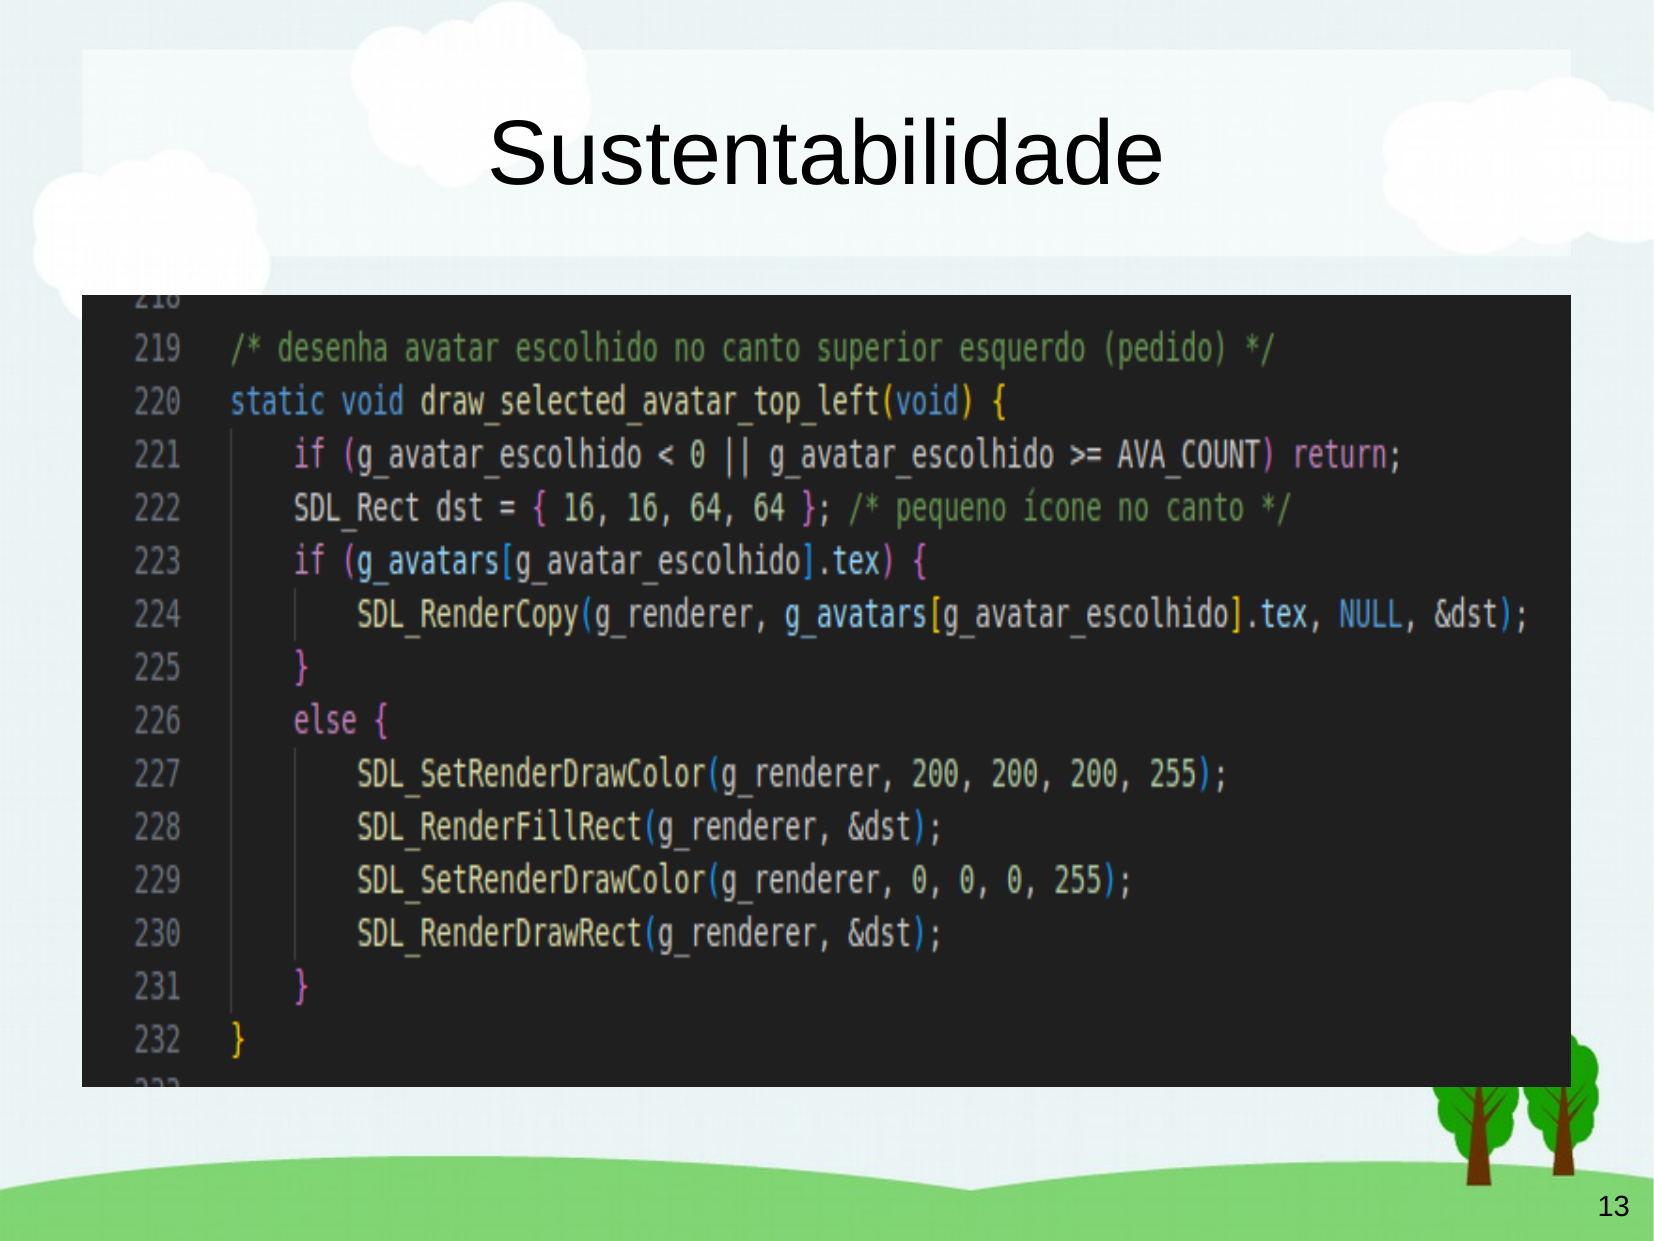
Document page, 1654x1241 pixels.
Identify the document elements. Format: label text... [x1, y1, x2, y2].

picture [0, 0, 1654, 1241]
title Sustentabilidade [82, 49, 1571, 257]
